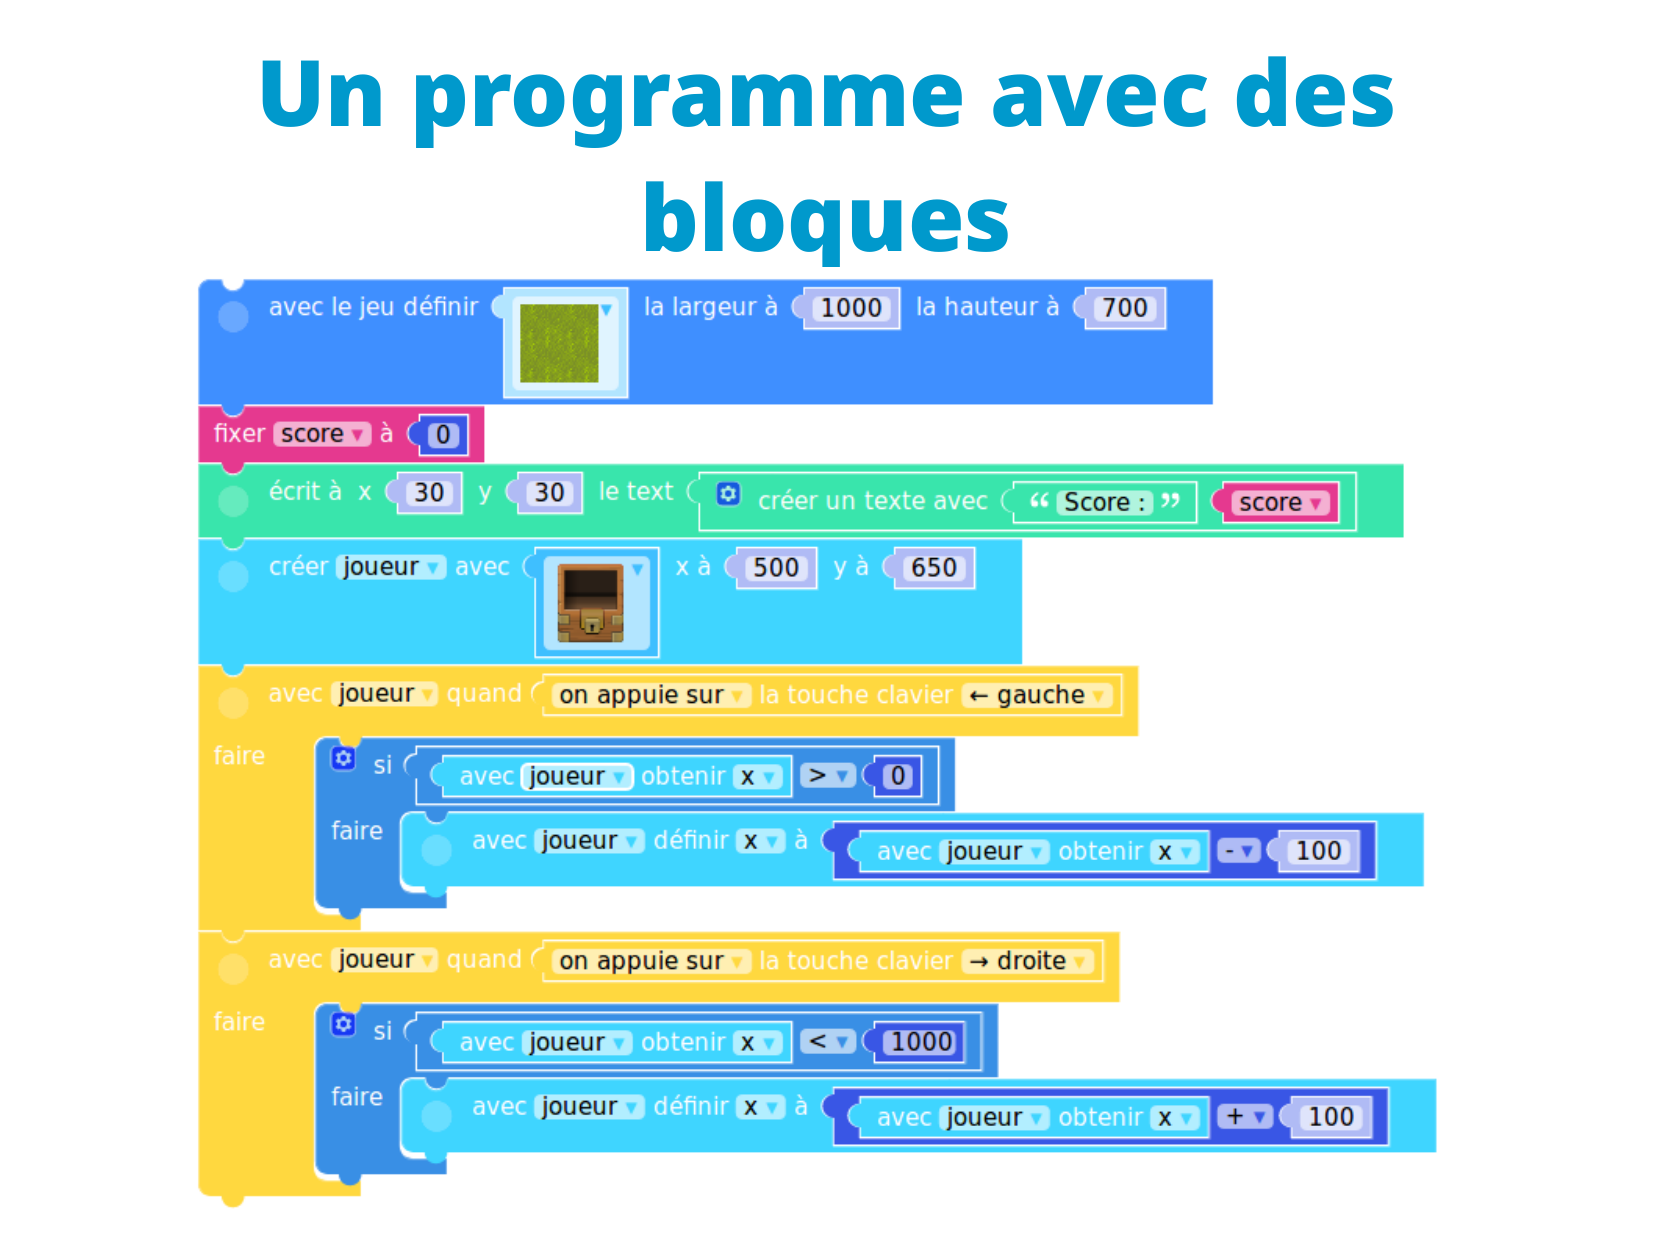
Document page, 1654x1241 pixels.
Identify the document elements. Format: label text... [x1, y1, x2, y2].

picture [186, 267, 1468, 1223]
title Un programme avec des bloques [82, 45, 1571, 261]
